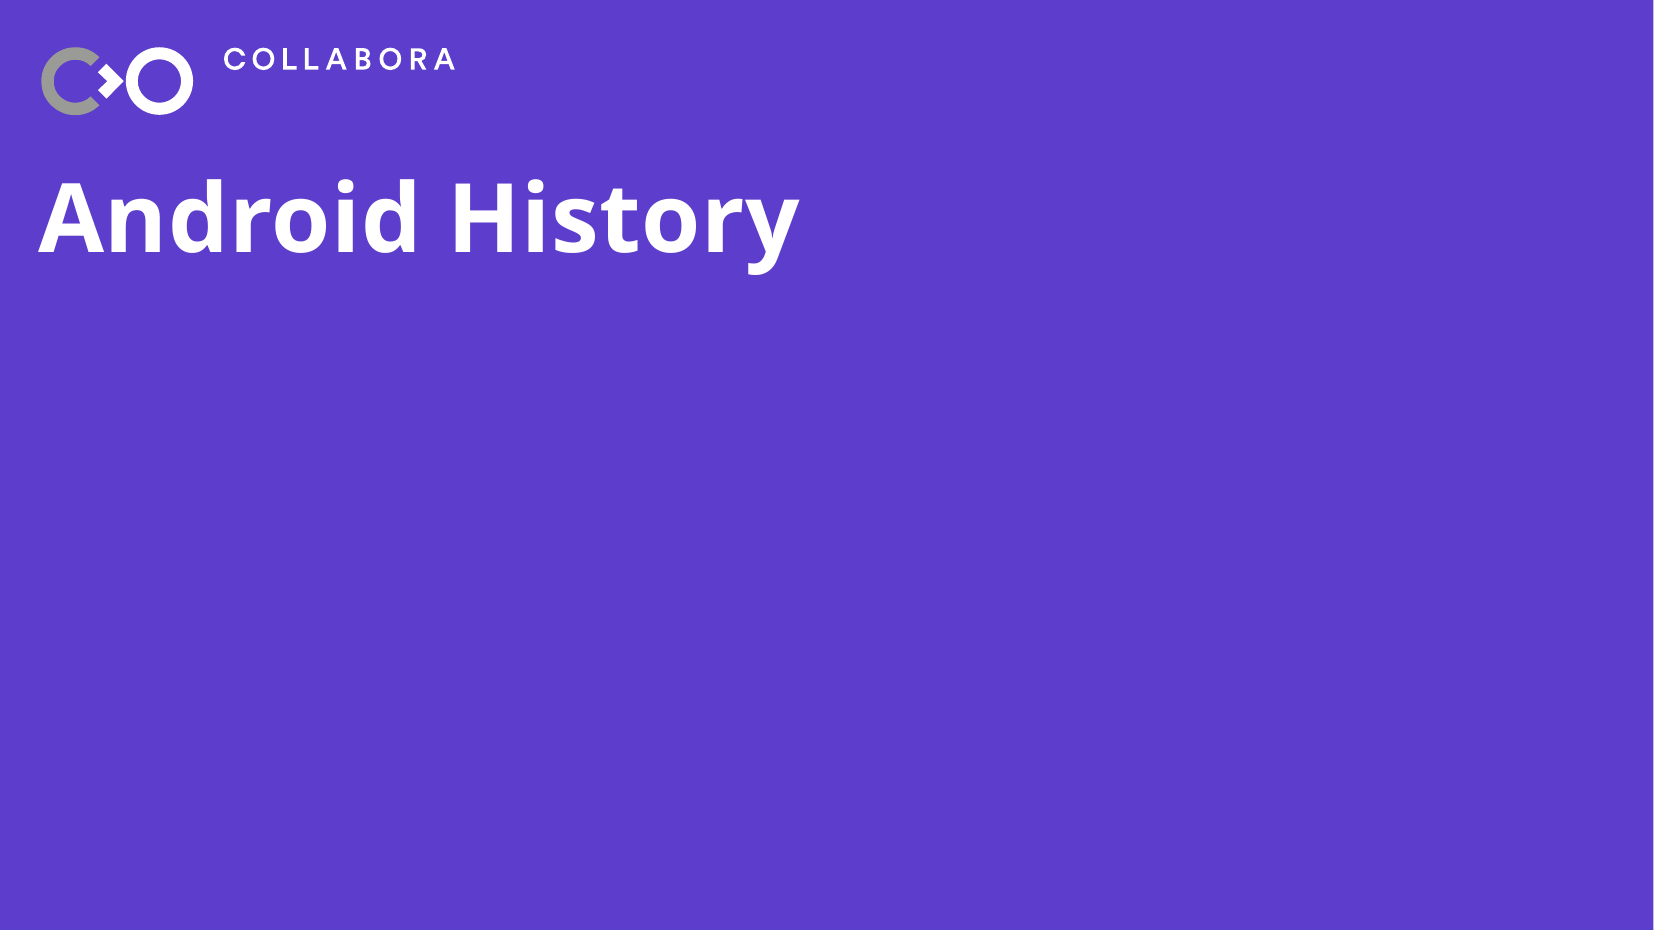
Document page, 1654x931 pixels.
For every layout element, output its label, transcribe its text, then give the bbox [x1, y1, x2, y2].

title Android History [38, 156, 1614, 213]
